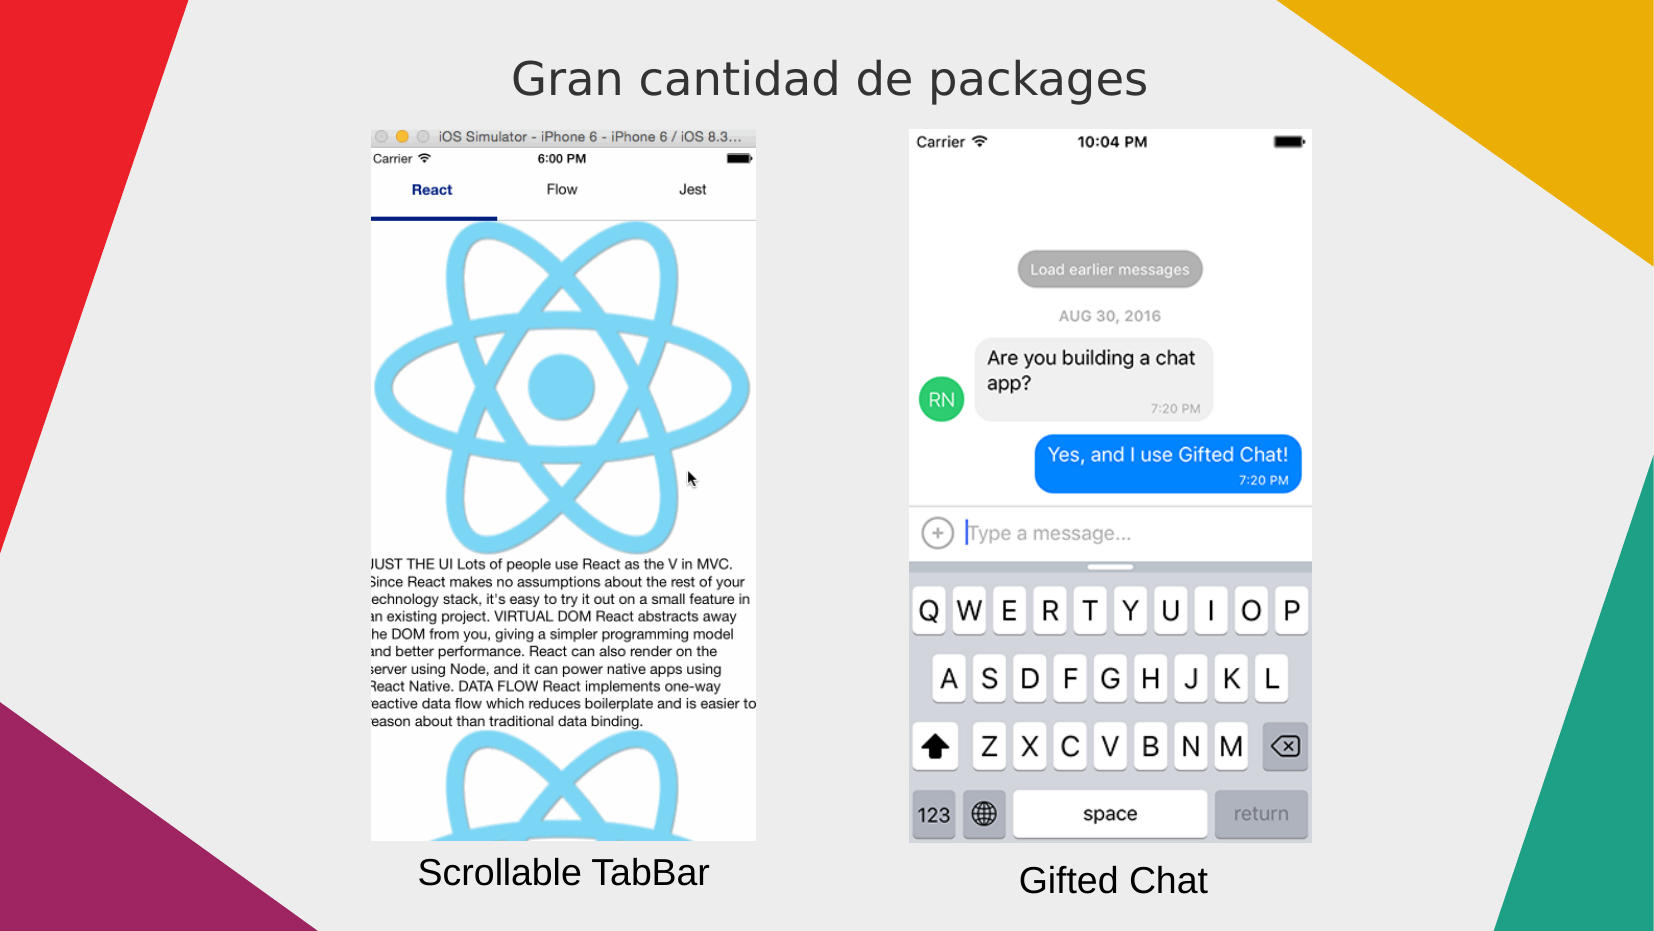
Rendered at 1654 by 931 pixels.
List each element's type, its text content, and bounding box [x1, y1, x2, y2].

text_box Gifted Chat [1003, 852, 1224, 910]
picture [909, 129, 1312, 843]
title Gran cantidad de packages [118, 5, 1542, 154]
picture [371, 129, 756, 841]
text_box Scrollable TabBar [402, 844, 725, 902]
